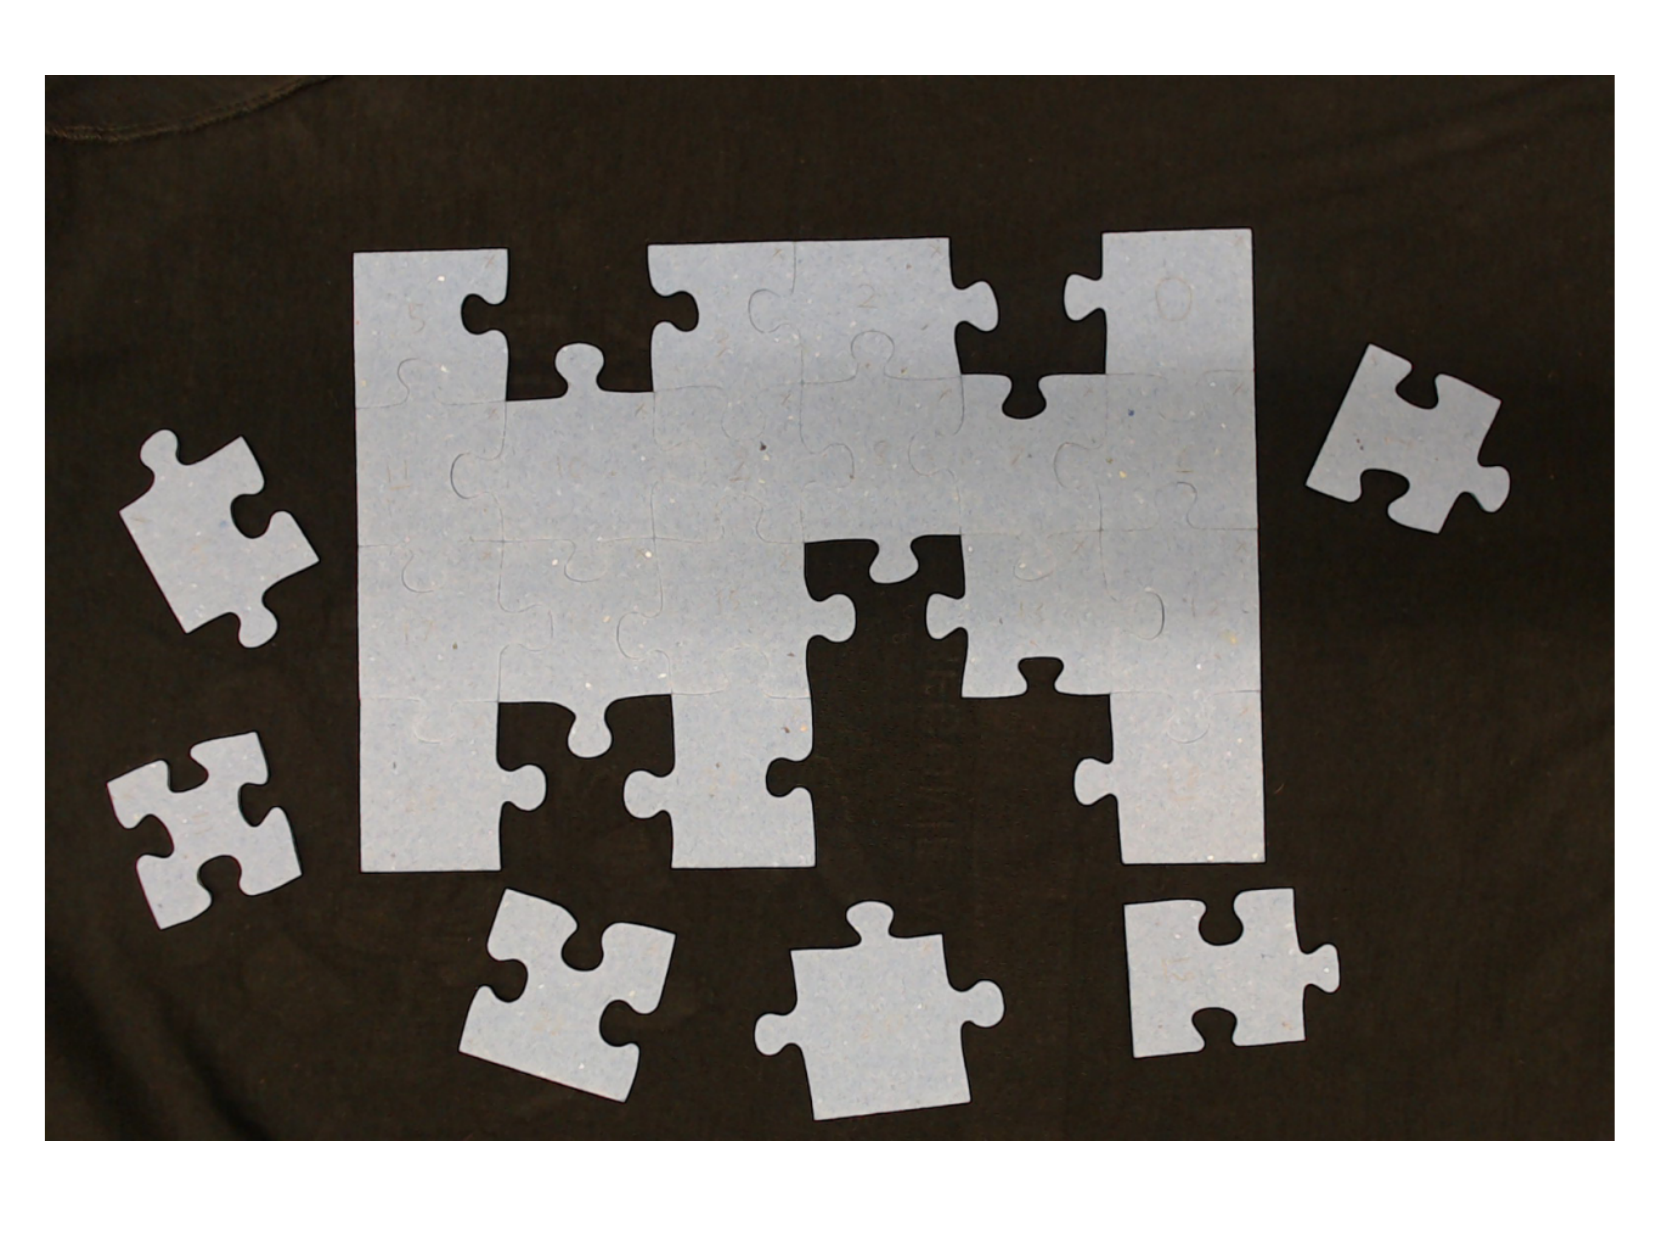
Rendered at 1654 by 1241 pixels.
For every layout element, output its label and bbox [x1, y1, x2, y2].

picture [44, 75, 1615, 1141]
